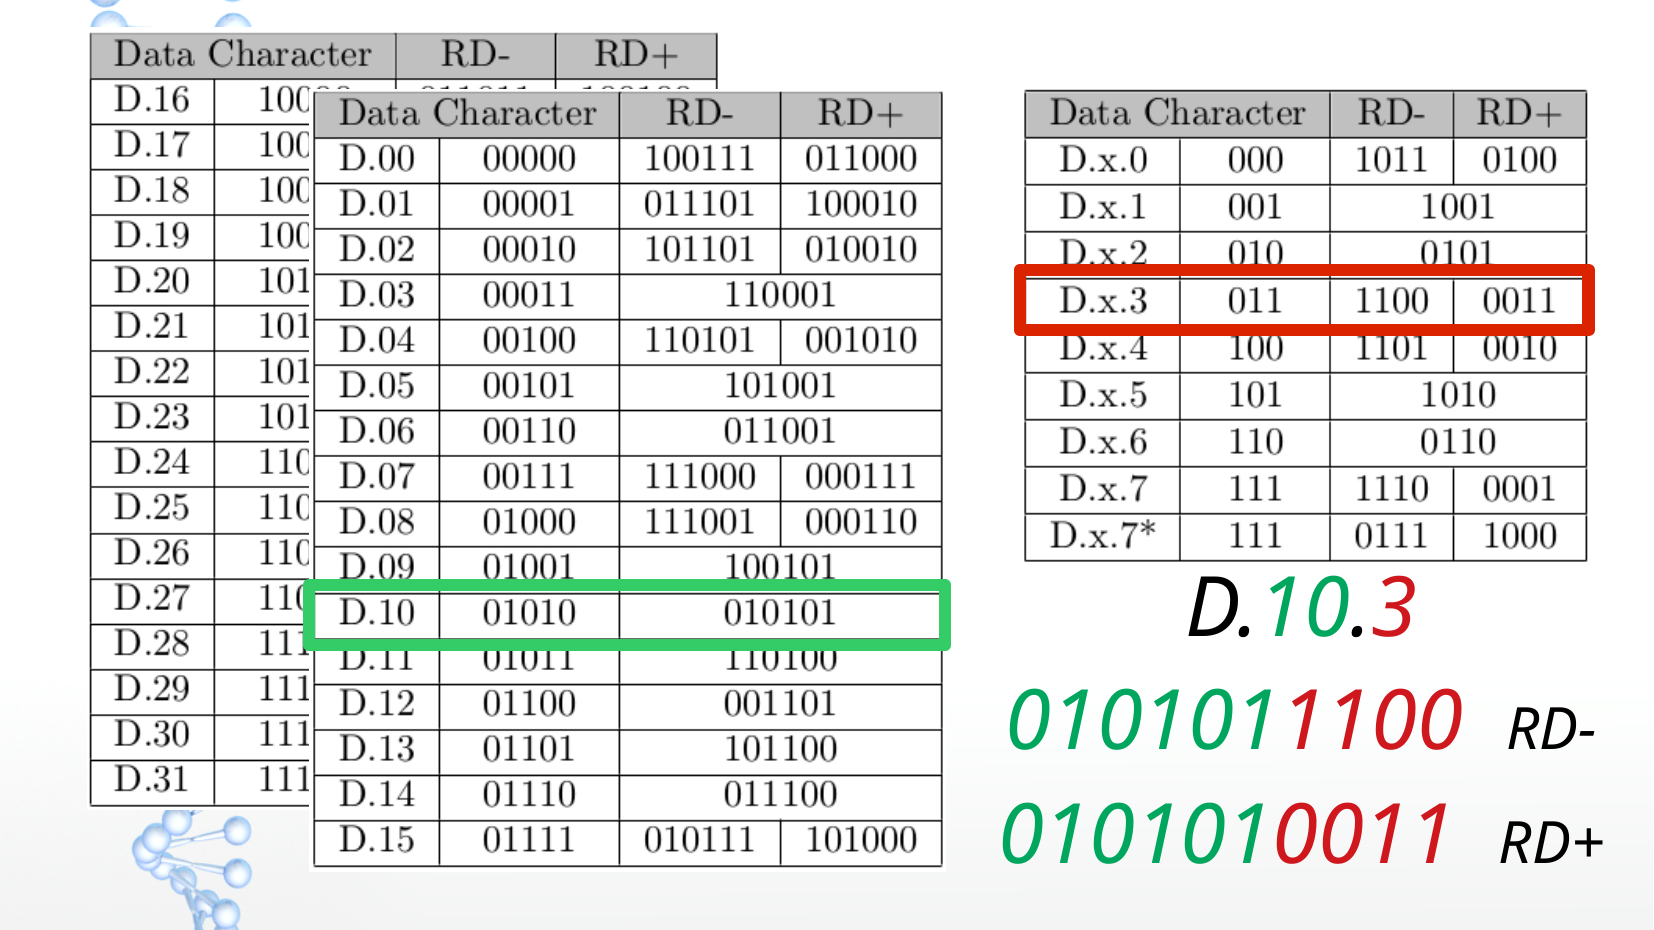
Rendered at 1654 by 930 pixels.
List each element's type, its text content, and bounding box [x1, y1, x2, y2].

text_box D.10.3 0101011100 RD- 0101010011 RD+ [783, 540, 1653, 909]
text_box D.10.3 0101011100 RD- 0101010011 RD+ [783, 591, 939, 639]
picture [0, 0, 1654, 930]
